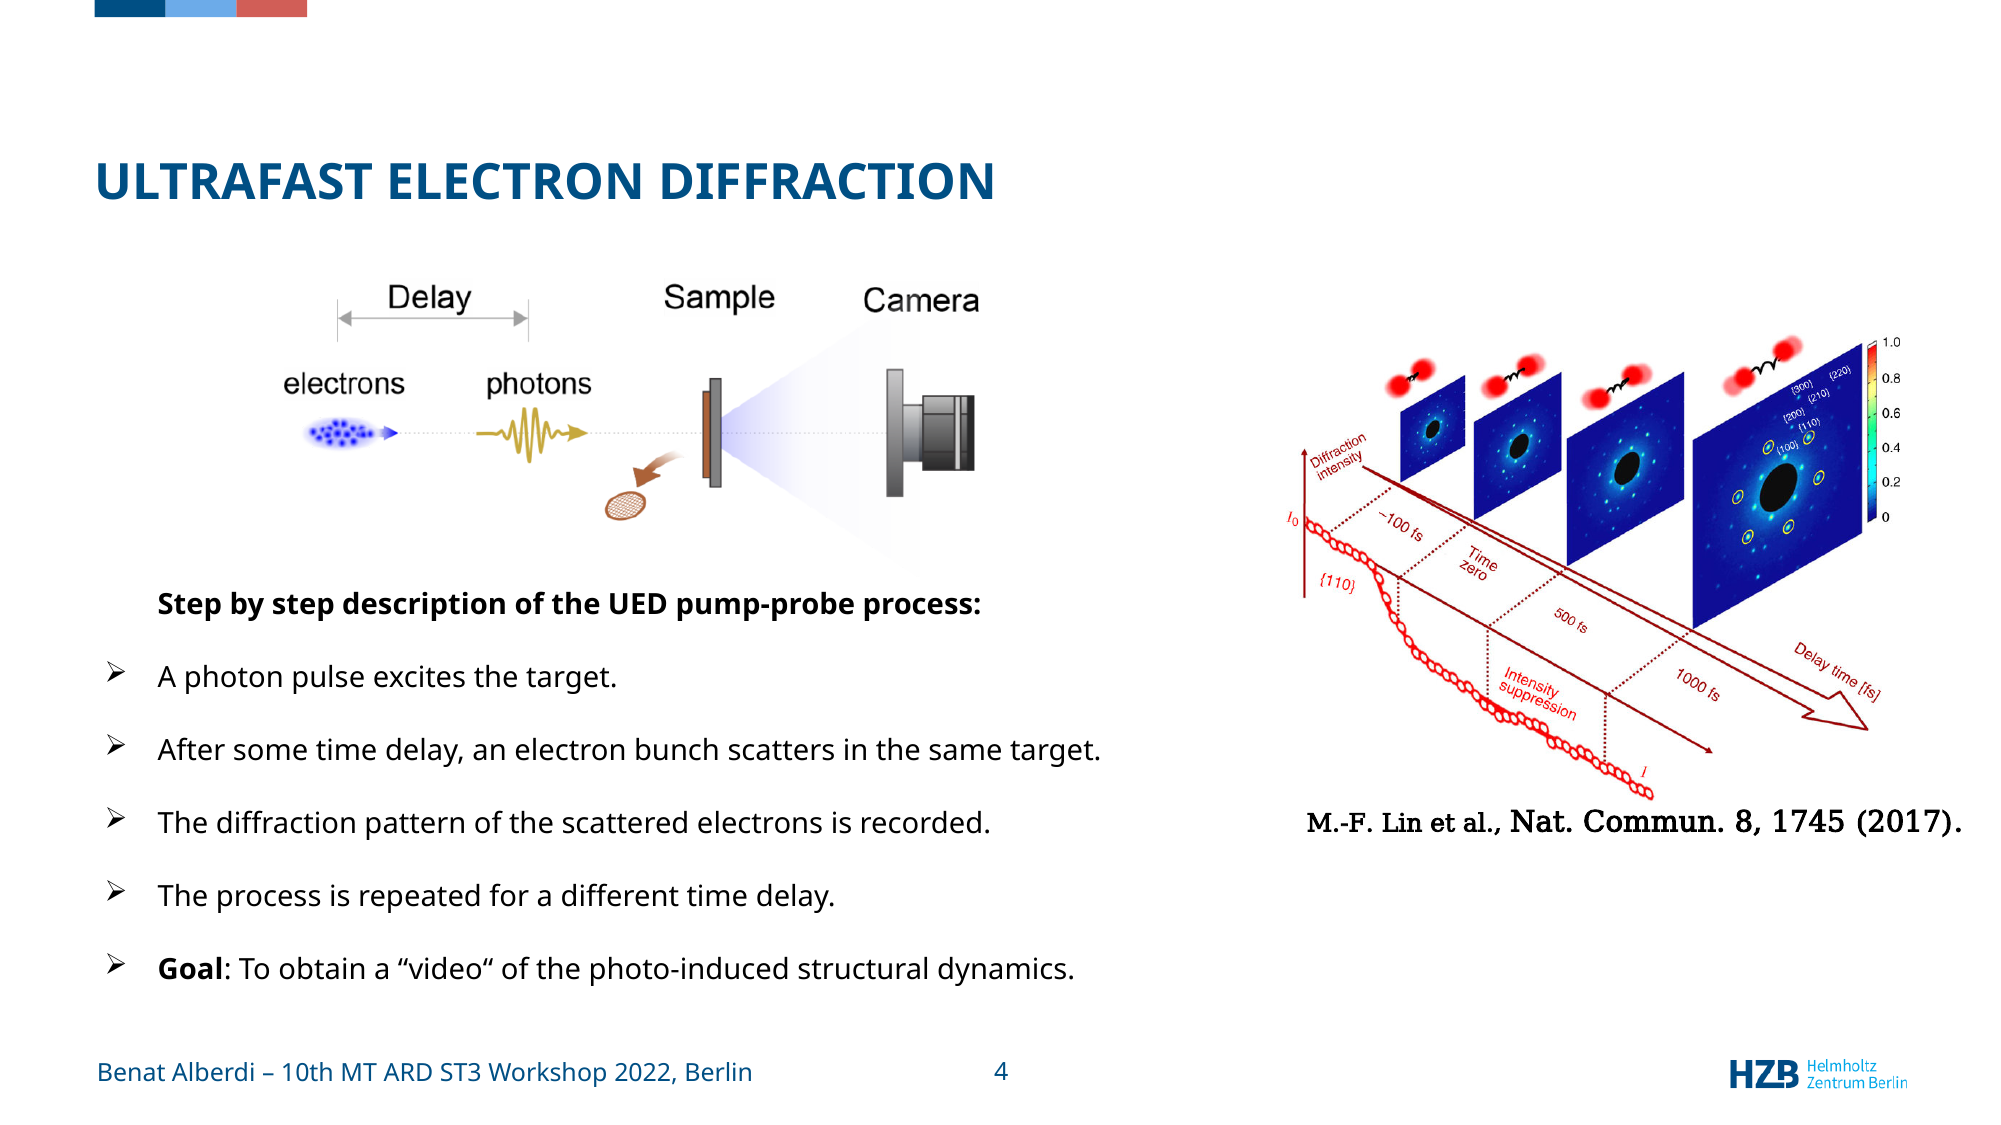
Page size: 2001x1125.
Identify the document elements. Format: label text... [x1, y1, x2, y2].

picture [1286, 333, 1900, 803]
picture [284, 278, 979, 568]
list M.-F. Lin et al., Nat. Commun. 8, 1745 (2017). [1306, 785, 1982, 861]
list Step by step description of the UED pump-probe process: A photon pulse excites the target. After some time delay, an electron bunch scatters in the same target. The diffraction pattern of the scattered electrons is recorded. The process is repeated for a different time delay. Goal: To obtain a “video“ of the photo-induced structural dynamics. [86, 568, 1212, 918]
title Ultrafast electron diffraction [94, 137, 1351, 211]
